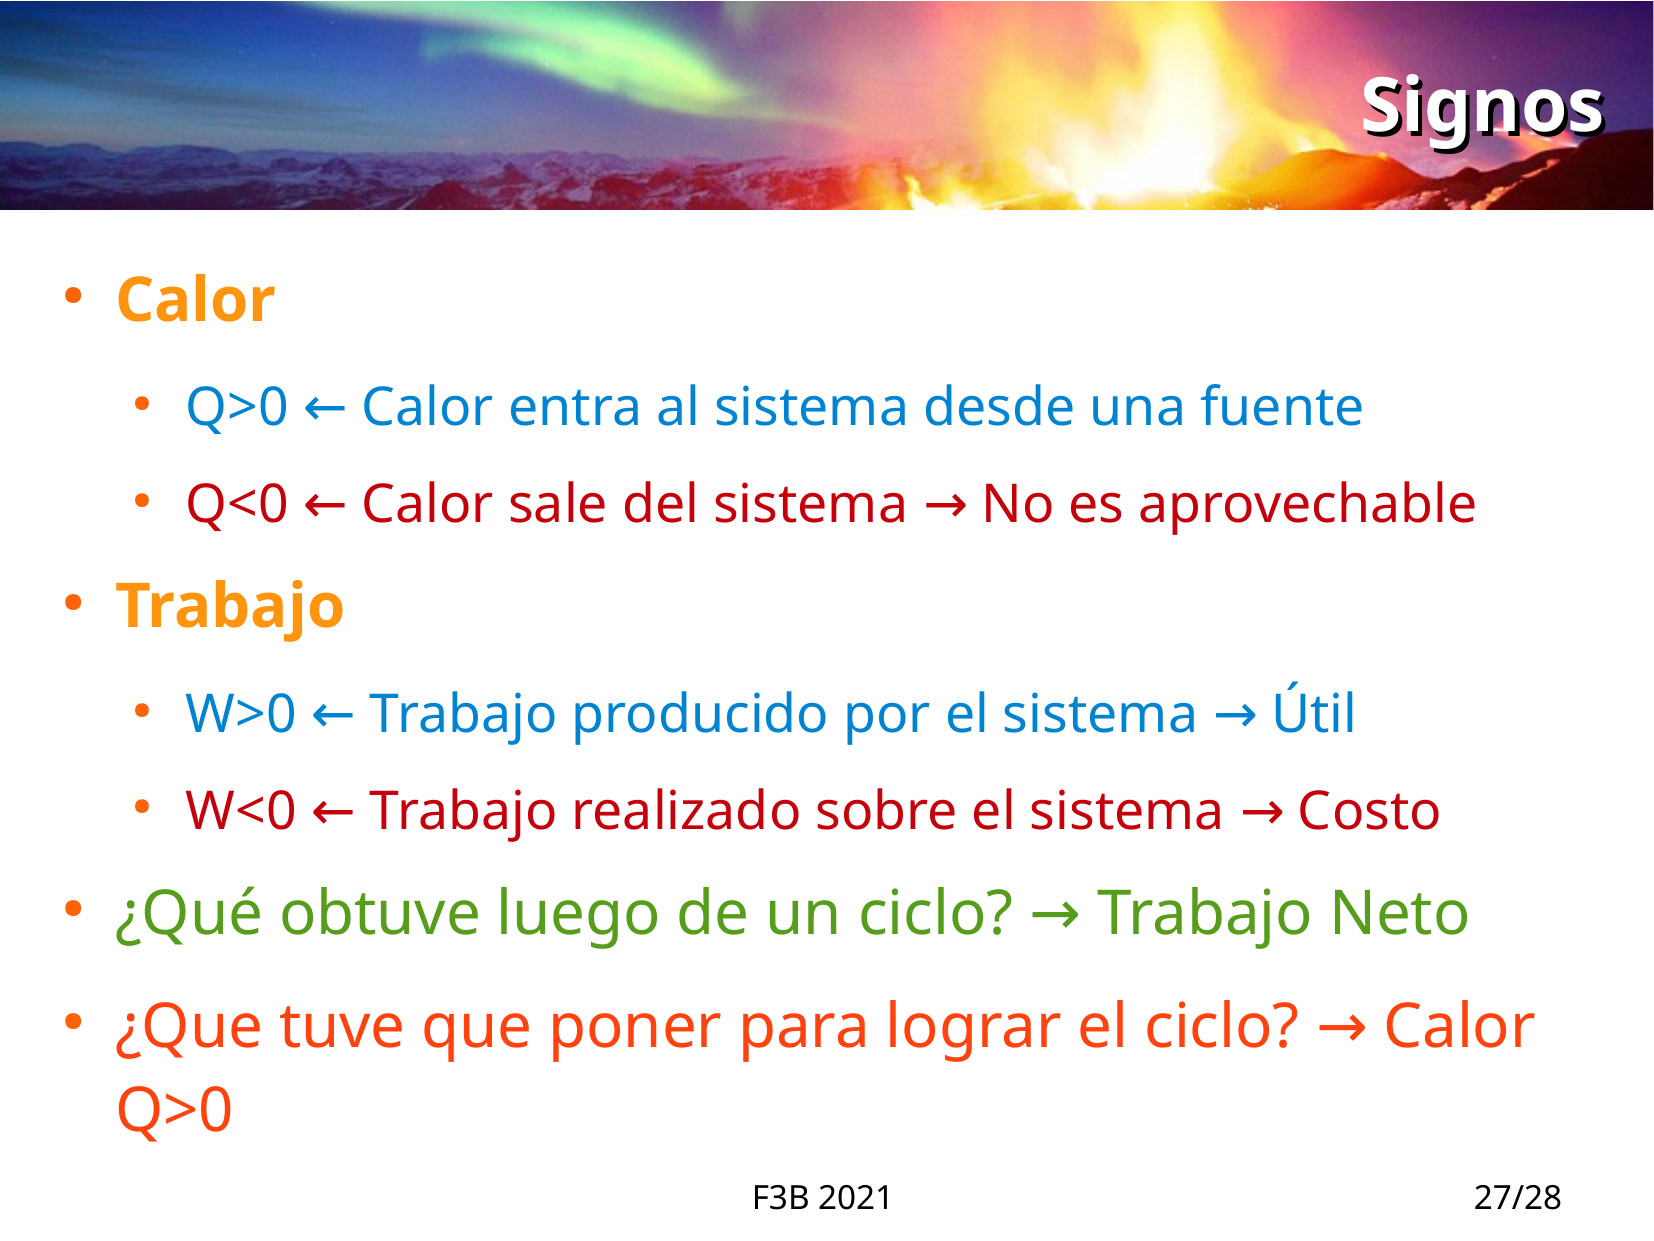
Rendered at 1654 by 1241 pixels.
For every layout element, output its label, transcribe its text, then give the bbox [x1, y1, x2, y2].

title Signos [45, 15, 1606, 191]
picture [0, 1, 1654, 210]
list Calor Q>0 ← Calor entra al sistema desde una fuente Q<0 ← Calor sale del sistema → No es aprovechable Trabajo W>0 ← Trabajo producido por el sistema → Útil W<0 ← Trabajo realizado sobre el sistema → Costo ¿Qué obtuve luego de un ciclo? → Trabajo Neto ¿Que tuve que poner para lograr el ciclo? → Calor Q>0 [45, 255, 1606, 1156]
